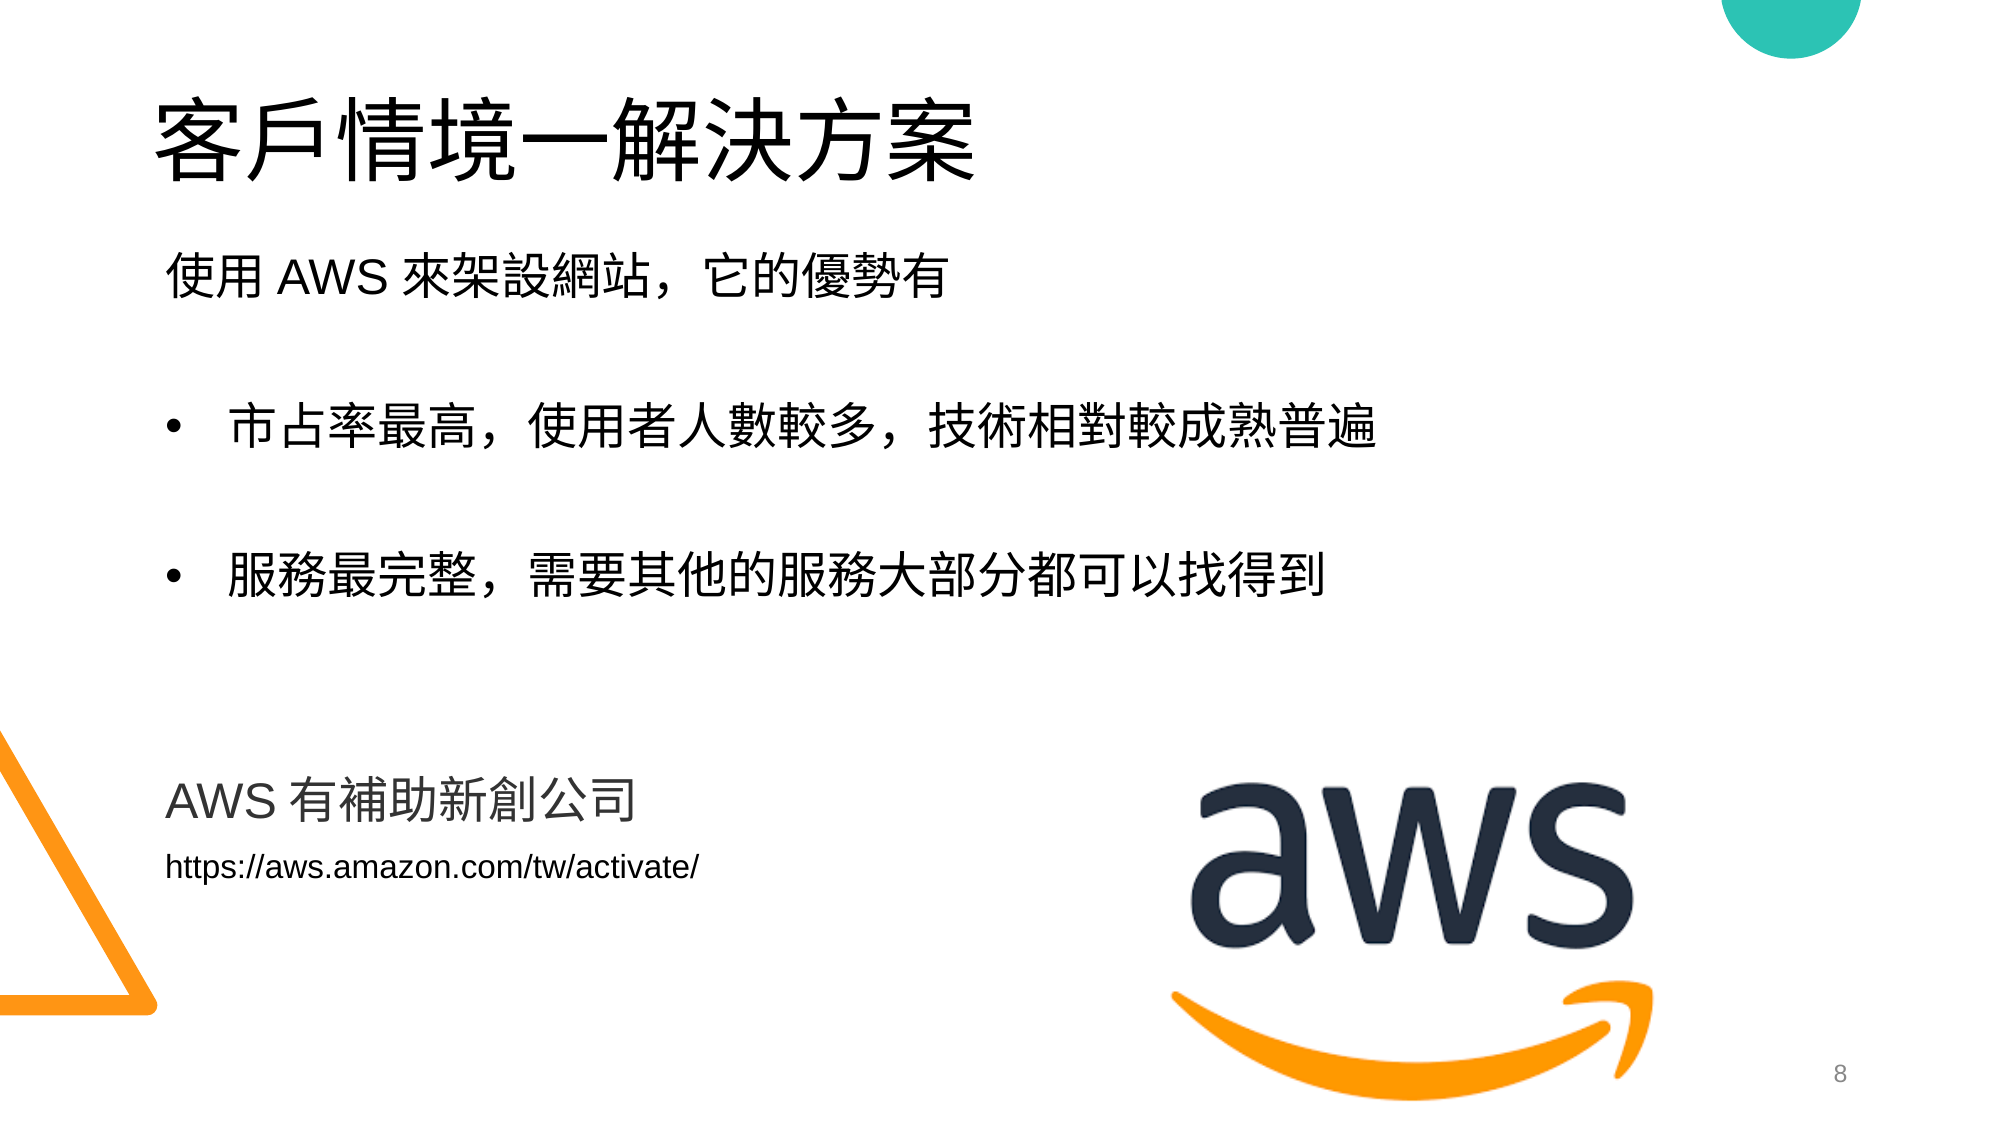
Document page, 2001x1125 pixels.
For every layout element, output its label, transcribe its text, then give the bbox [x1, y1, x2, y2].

title 客戶情境一解決方案 [137, 53, 1863, 237]
picture [1169, 781, 1656, 1103]
slide_number 1 [1656, 1042, 1863, 1103]
list 使用AWS來架設網站，它的優勢有 市占率最高，使用者人數較多，技術相對較成熟普遍 服務最完整，需要其他的服務大部分都可以找得到 AWS有補助新創公司 https://aws.amazon.com/tw/activate/ [137, 244, 1863, 912]
